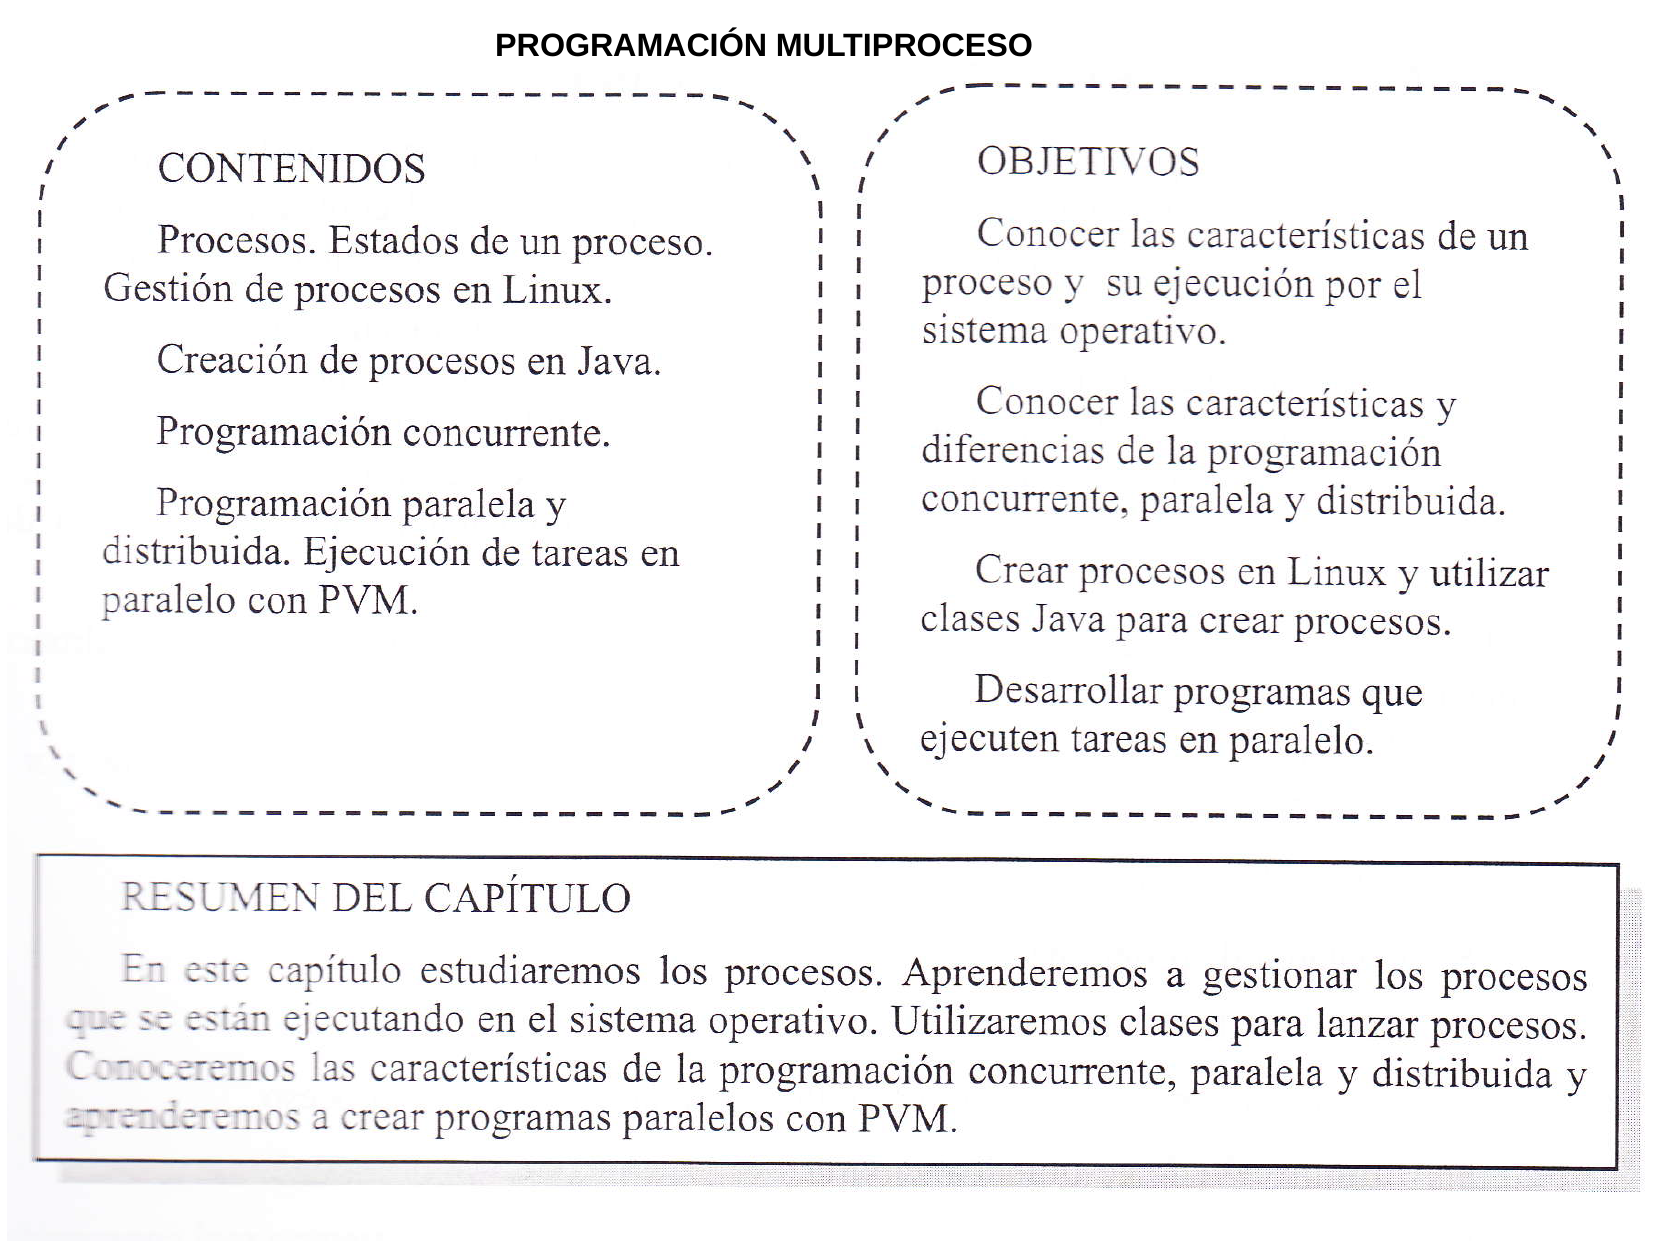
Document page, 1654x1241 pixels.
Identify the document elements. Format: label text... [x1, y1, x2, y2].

text_box PROGRAMACIÓN MULTIPROCESO [480, 19, 1099, 107]
picture [7, 2, 1654, 1241]
